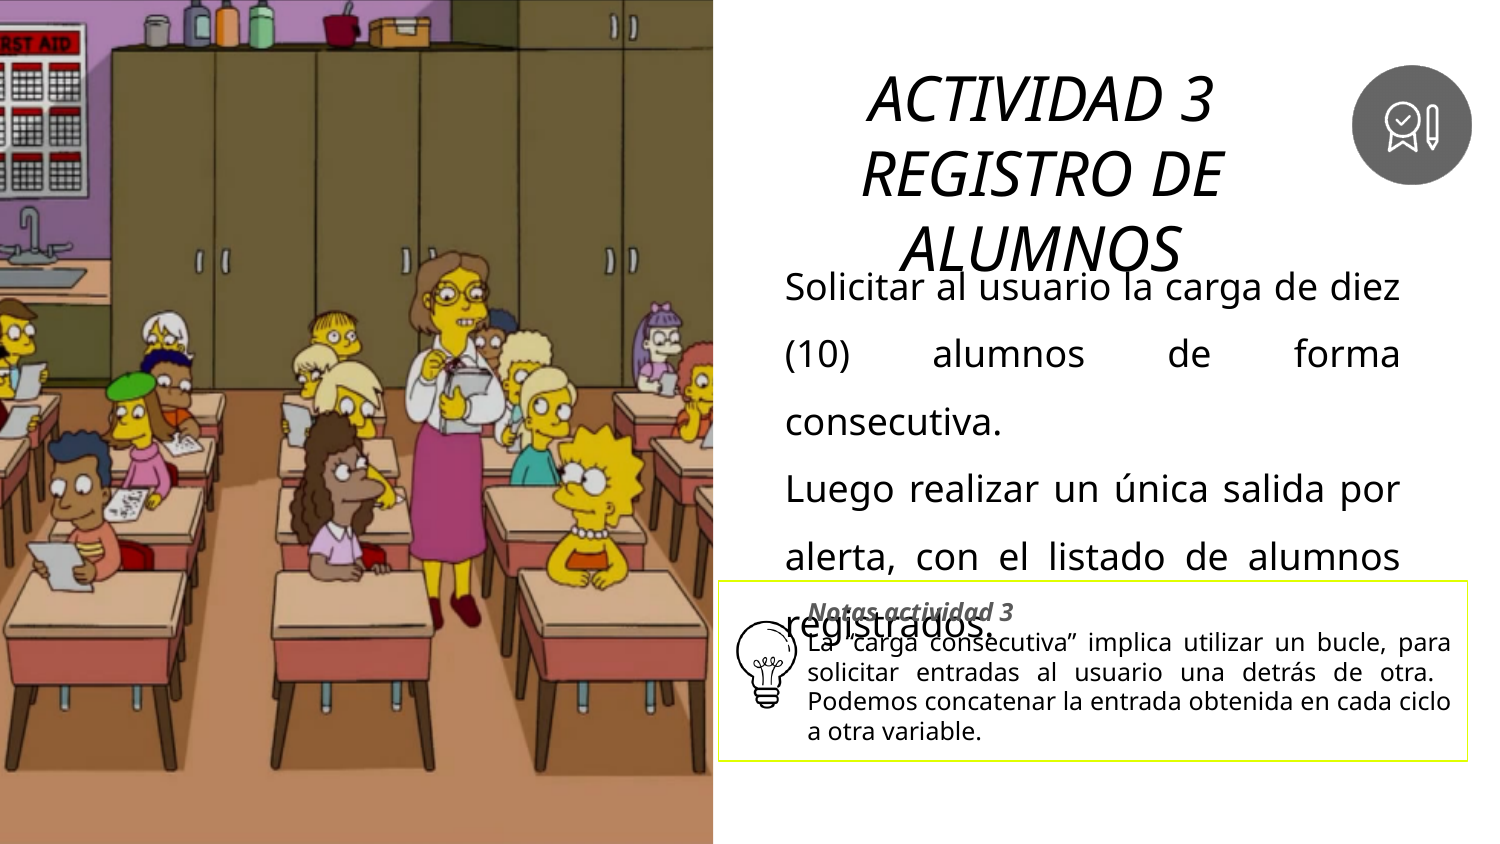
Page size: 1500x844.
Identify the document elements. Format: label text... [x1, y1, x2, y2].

text_box Notas actividad 3 La “carga consecutiva” implica utilizar un bucle, para solicitar entradas al usuario una detrás de otra. Podemos concatenar la entrada obtenida en cada ciclo a otra variable. [718, 581, 1468, 761]
picture [0, 0, 714, 844]
picture [731, 617, 799, 709]
text_box Solicitar al usuario la carga de diez (10) alumnos de forma consecutiva. Luego realizar un única salida por alerta, con el listado de alumnos registrados. [769, 225, 1417, 576]
text_box ACTIVIDAD 3 REGISTRO DE ALUMNOS [731, 43, 1353, 206]
picture [1352, 65, 1472, 185]
